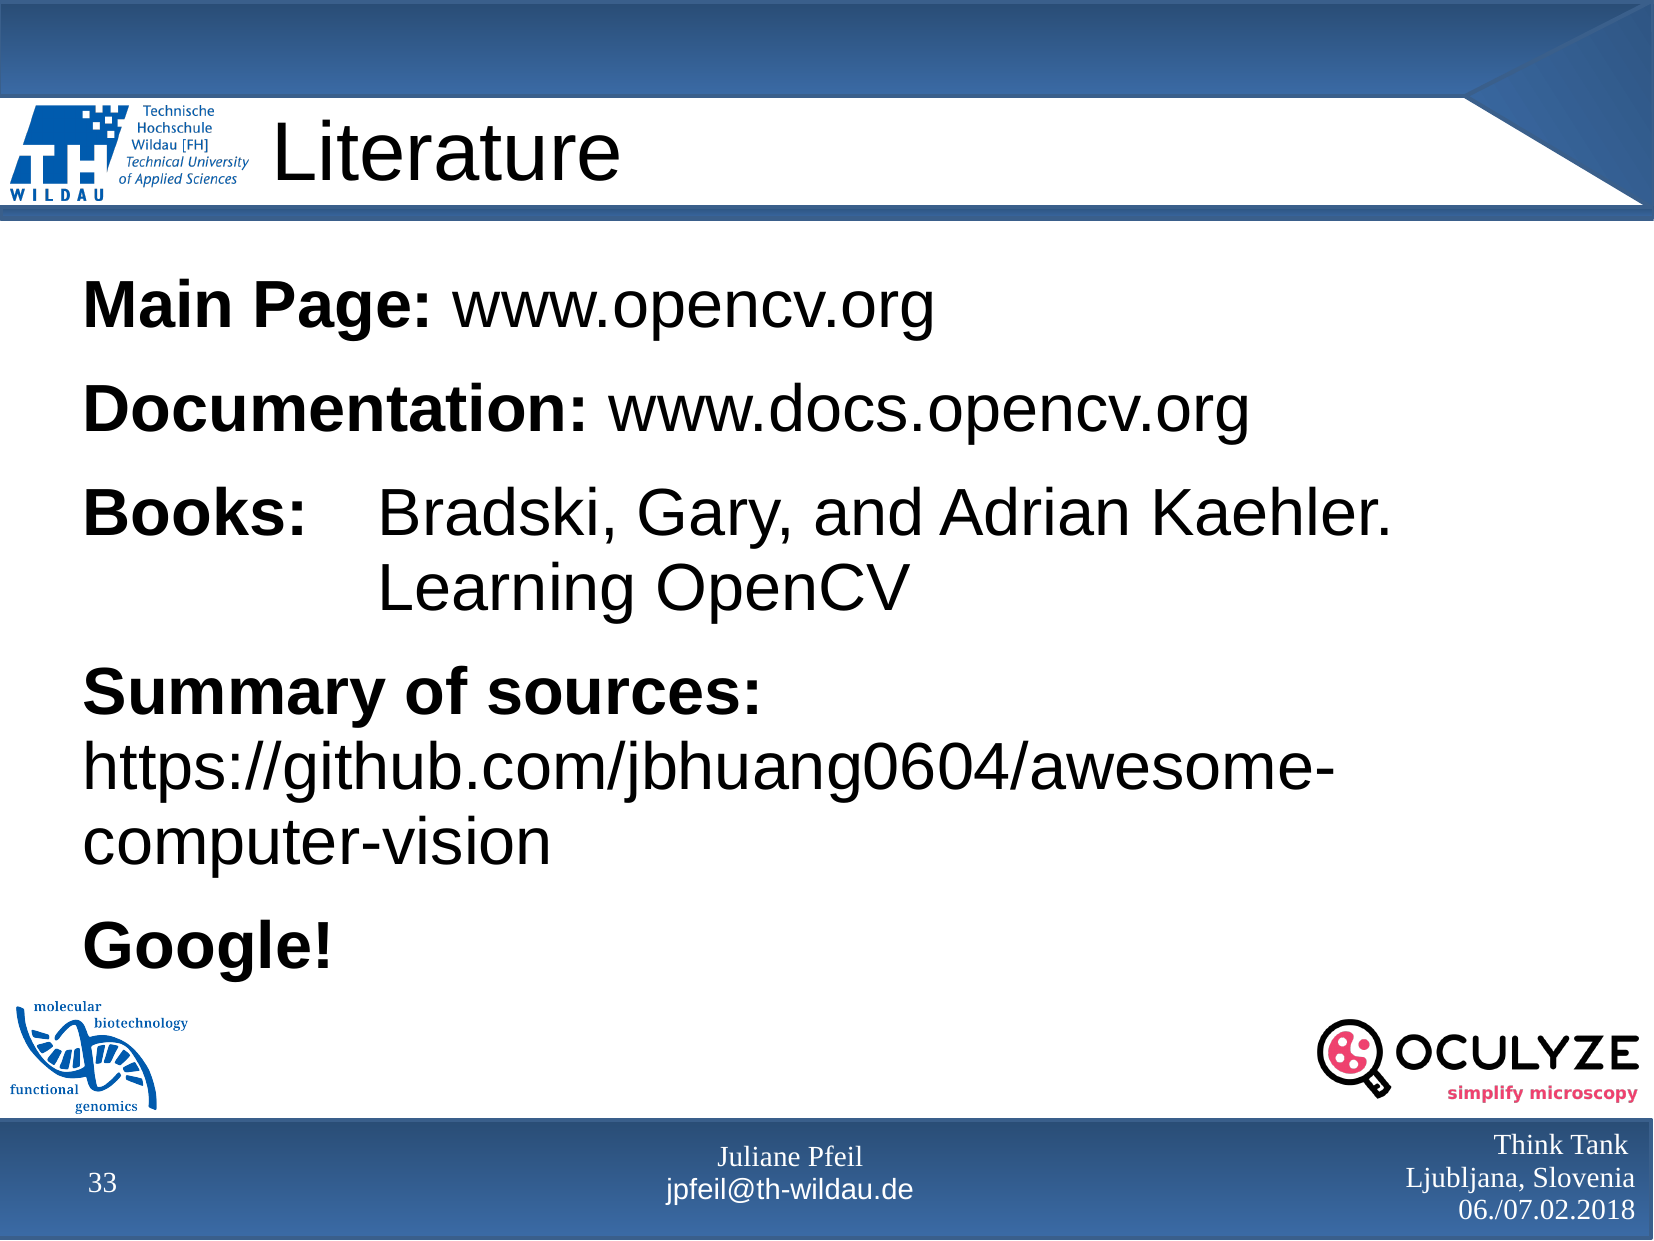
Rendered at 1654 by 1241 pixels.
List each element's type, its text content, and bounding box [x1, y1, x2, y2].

list Main Page: www.opencv.org Documentation: www.docs.opencv.org Books: Bradski, Gary, and Adrian Kaehler. Learning OpenCV Summary of sources: https://github.com/jbhuang0604/awesome-computer-vision Google! [82, 266, 1571, 986]
picture [10, 1001, 188, 1114]
title Literature [271, 95, 1466, 207]
picture [10, 105, 249, 201]
picture [1315, 1017, 1642, 1108]
